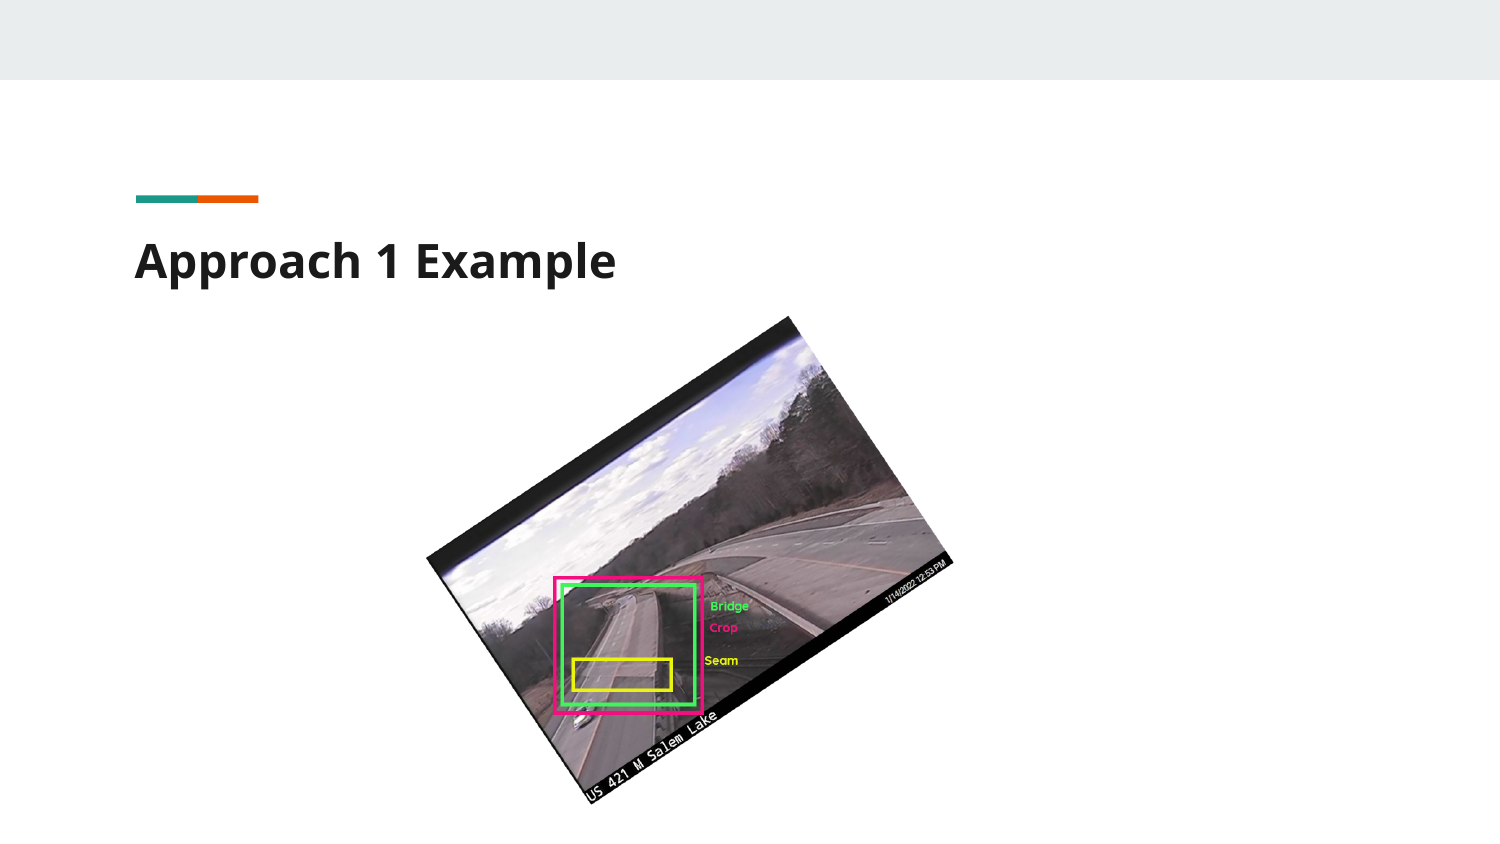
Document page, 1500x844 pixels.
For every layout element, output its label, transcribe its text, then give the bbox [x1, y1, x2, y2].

picture [425, 315, 954, 805]
title Approach 1 Example [119, 216, 1381, 305]
